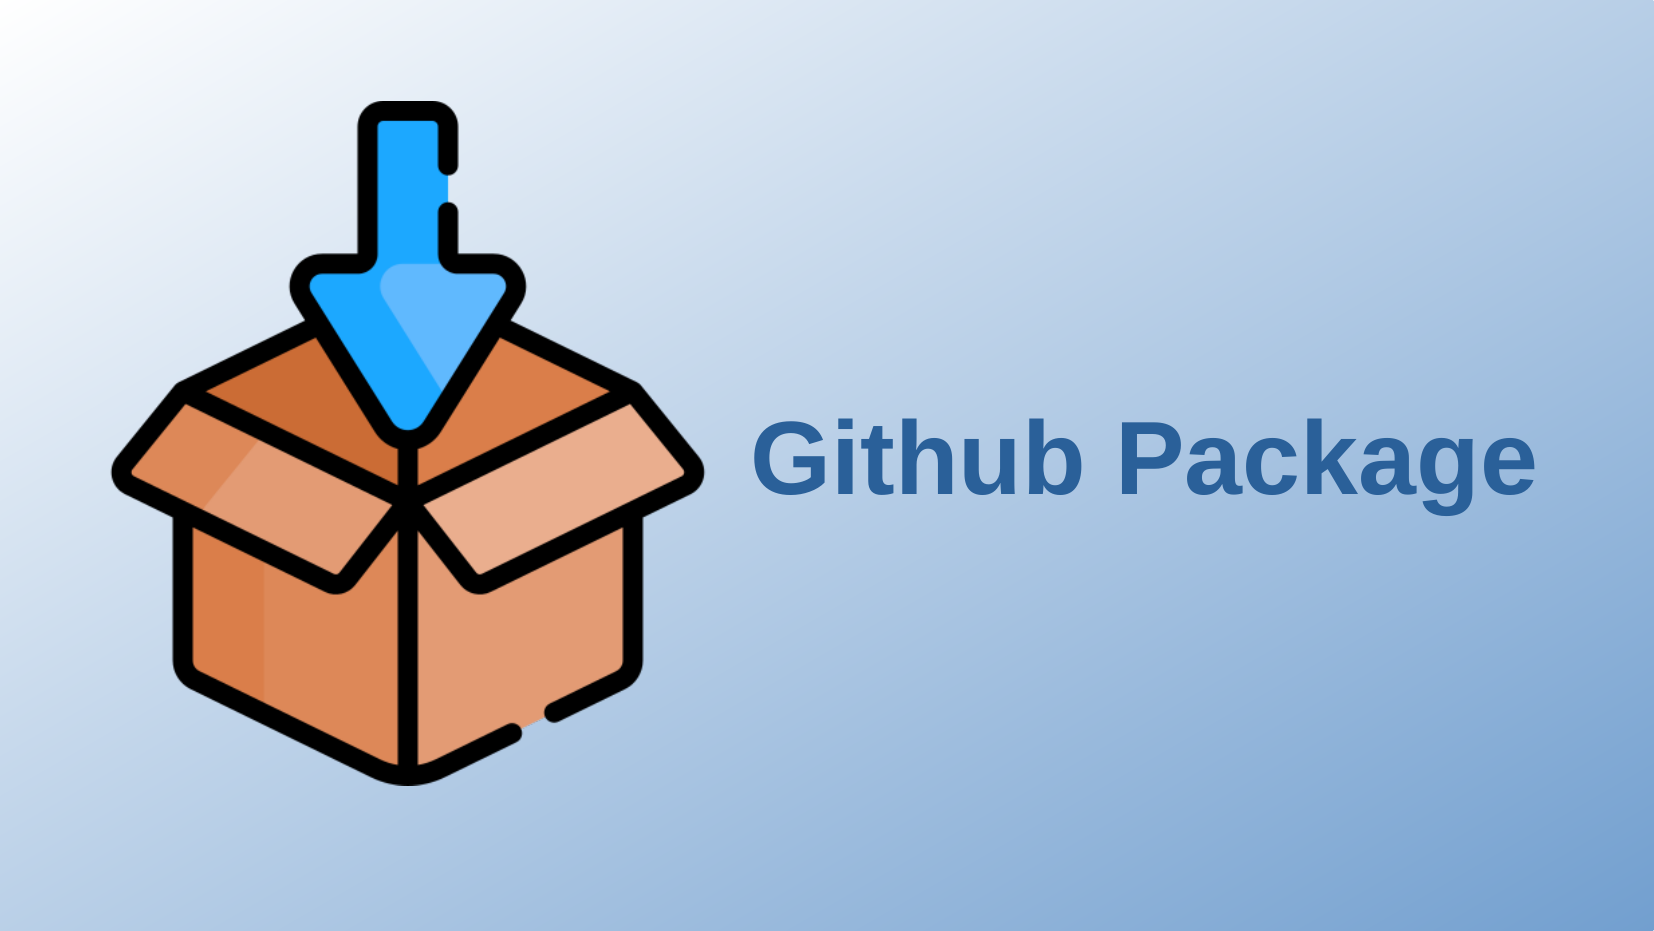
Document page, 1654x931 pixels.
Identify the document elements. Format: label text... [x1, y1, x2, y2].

text_box Github Package [751, 393, 1576, 563]
picture [65, 101, 751, 786]
